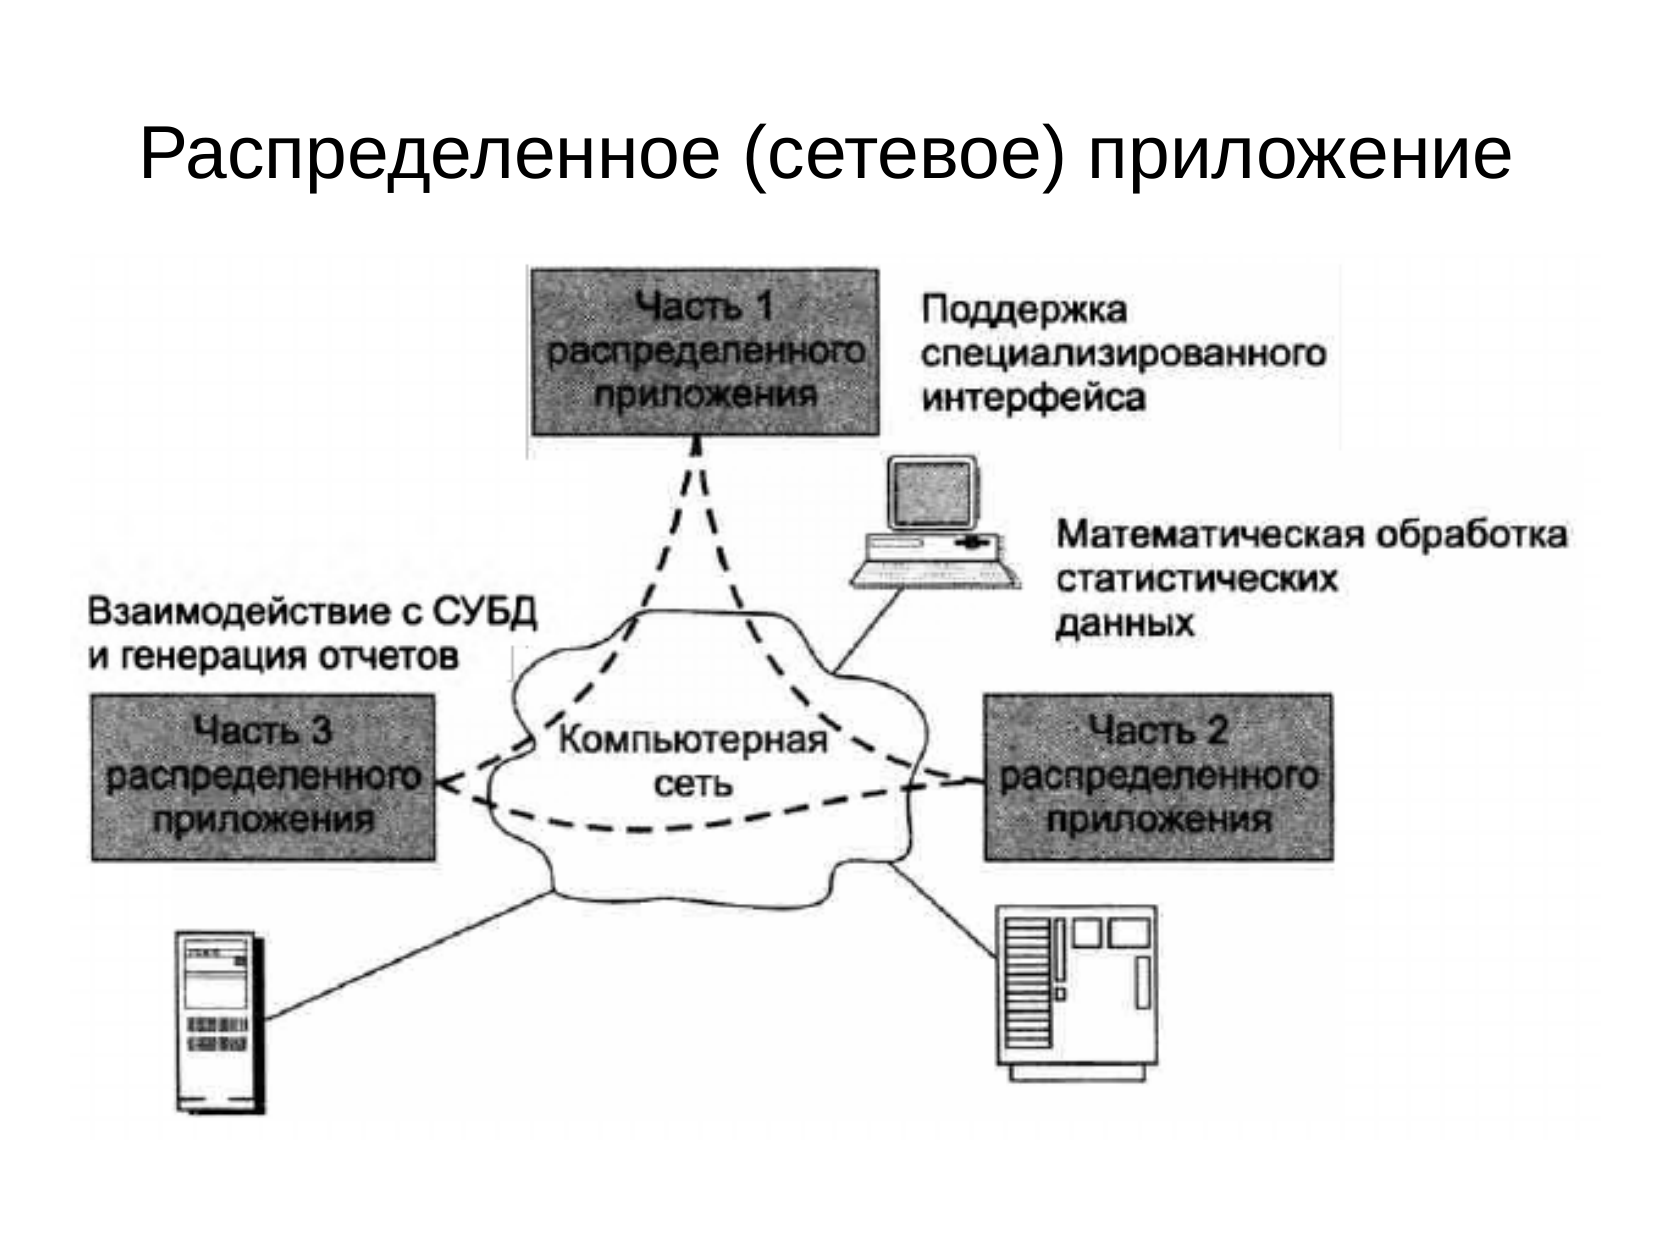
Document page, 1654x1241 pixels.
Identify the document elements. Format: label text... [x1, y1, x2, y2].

picture [70, 253, 1601, 1140]
title Распределенное (сетевое) приложение [82, 49, 1571, 253]
